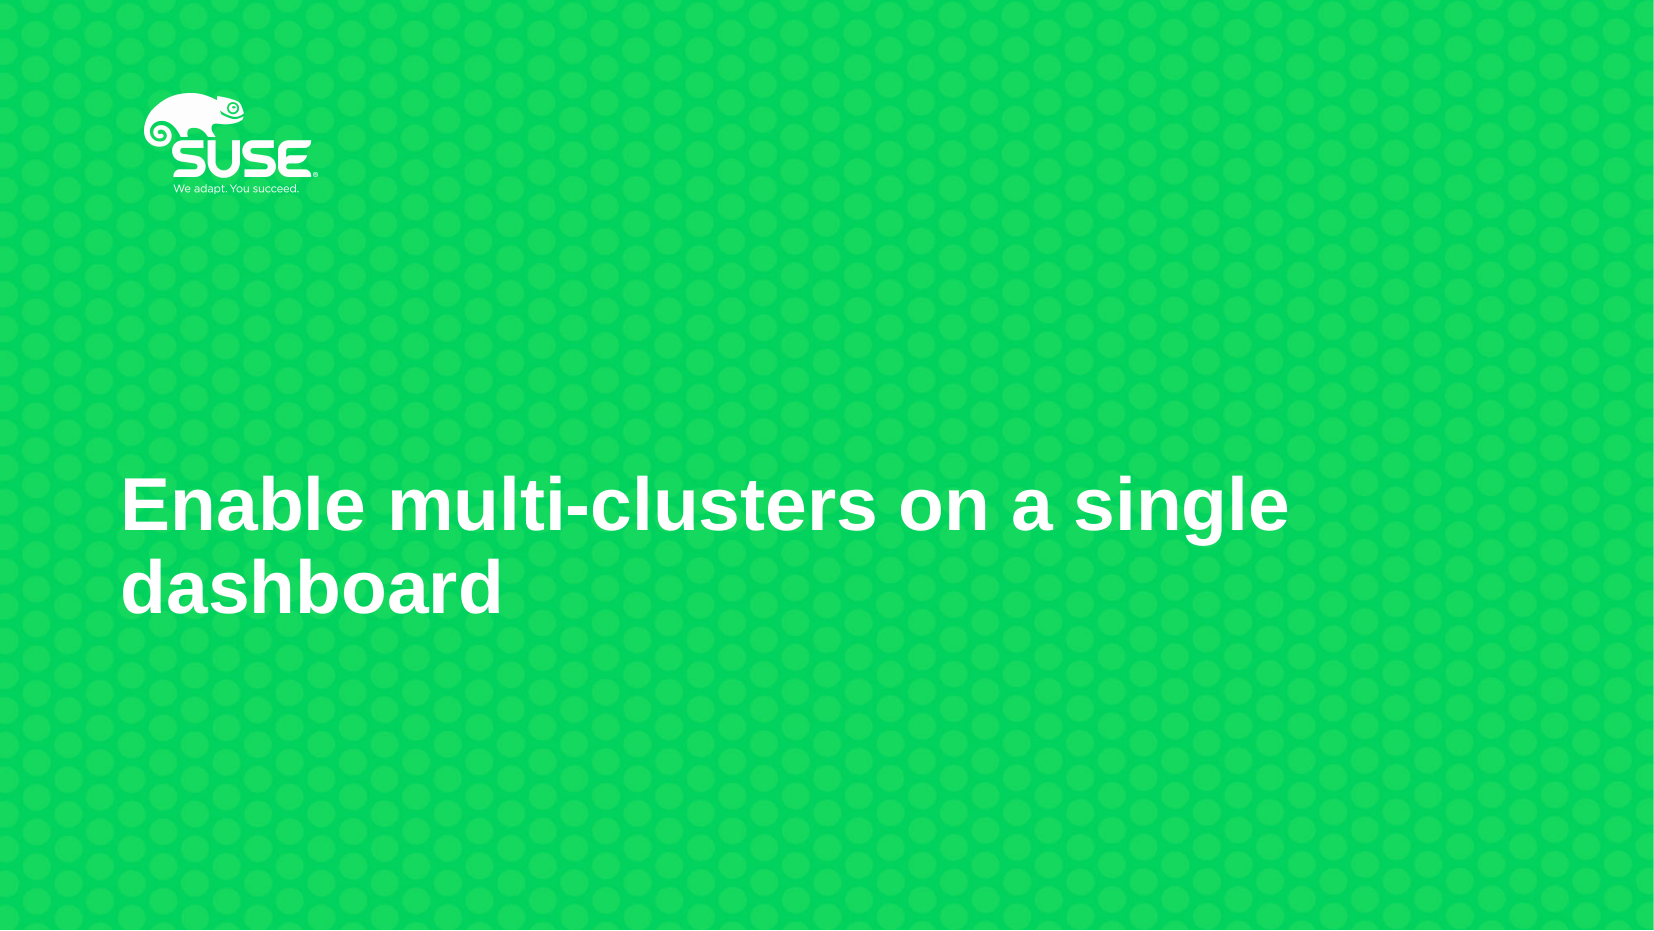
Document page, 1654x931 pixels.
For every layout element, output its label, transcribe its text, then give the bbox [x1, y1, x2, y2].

picture [0, 0, 1654, 930]
title Enable multi-clusters on a single dashboard [105, 277, 1621, 631]
